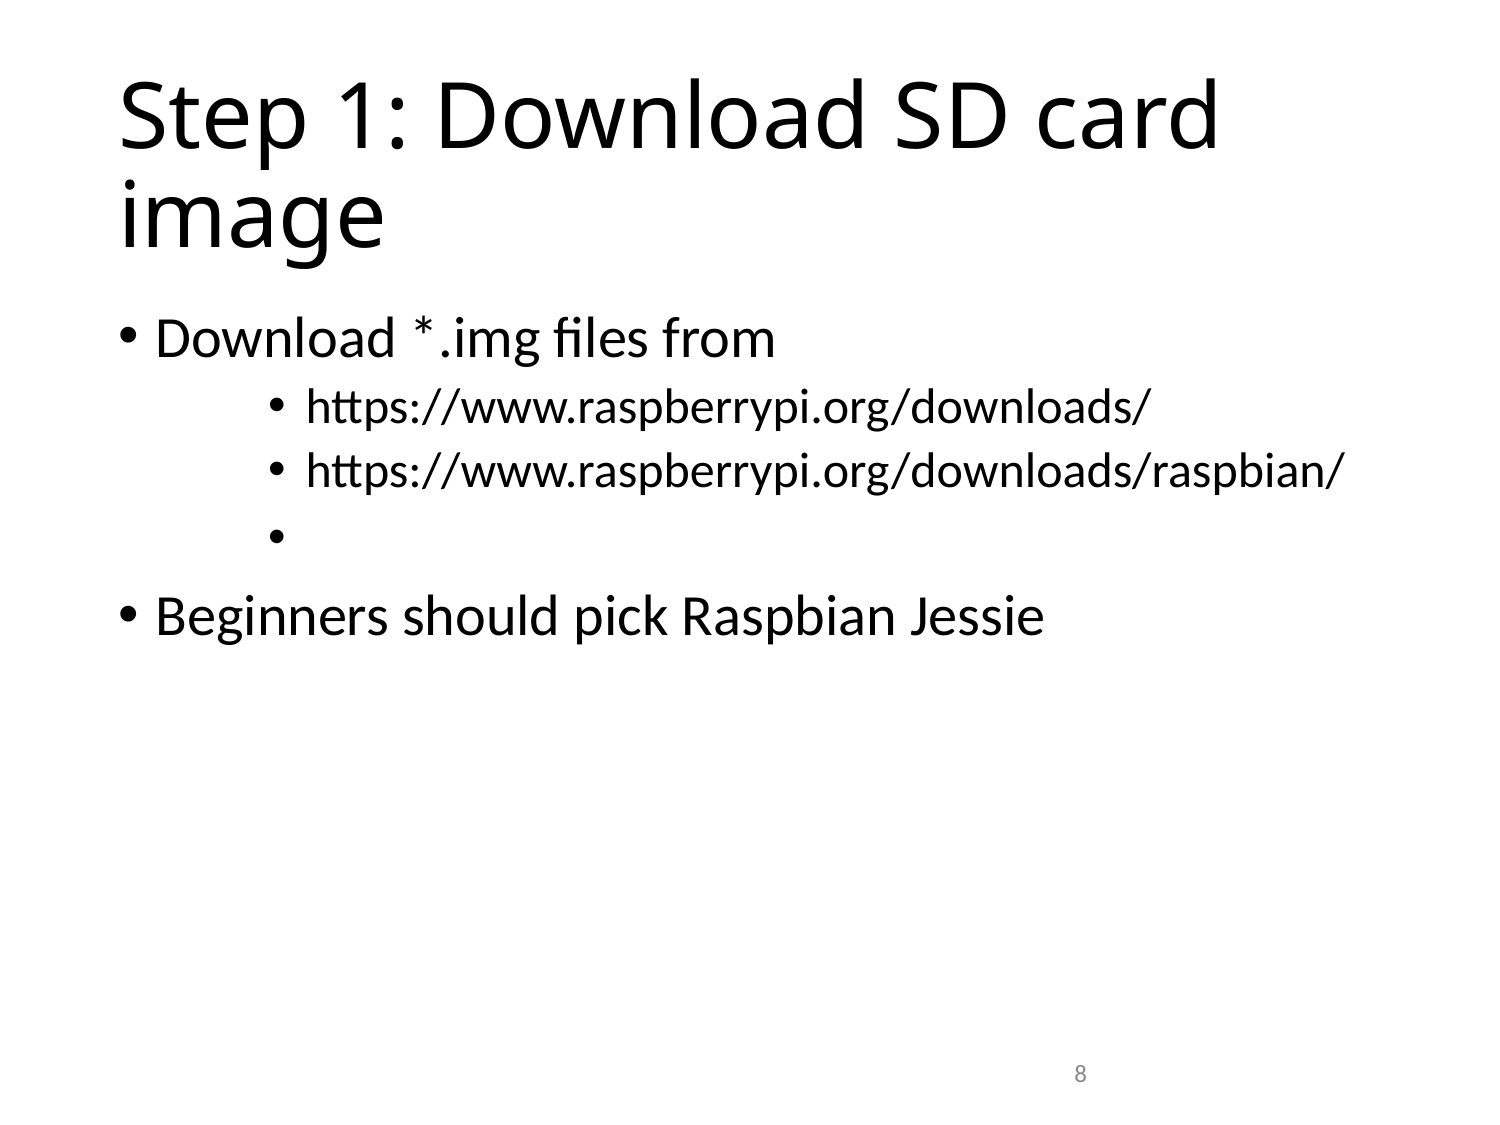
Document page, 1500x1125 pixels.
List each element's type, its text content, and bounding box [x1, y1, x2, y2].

list Download *.img files from https://www.raspberrypi.org/downloads/ https://www.raspberrypi.org/downloads/raspbian/ Beginners should pick Raspbian Jessie [103, 299, 1397, 1014]
text_box 8 [1059, 1042, 1397, 1103]
title Step 1: Download SD card image [103, 59, 1397, 278]
